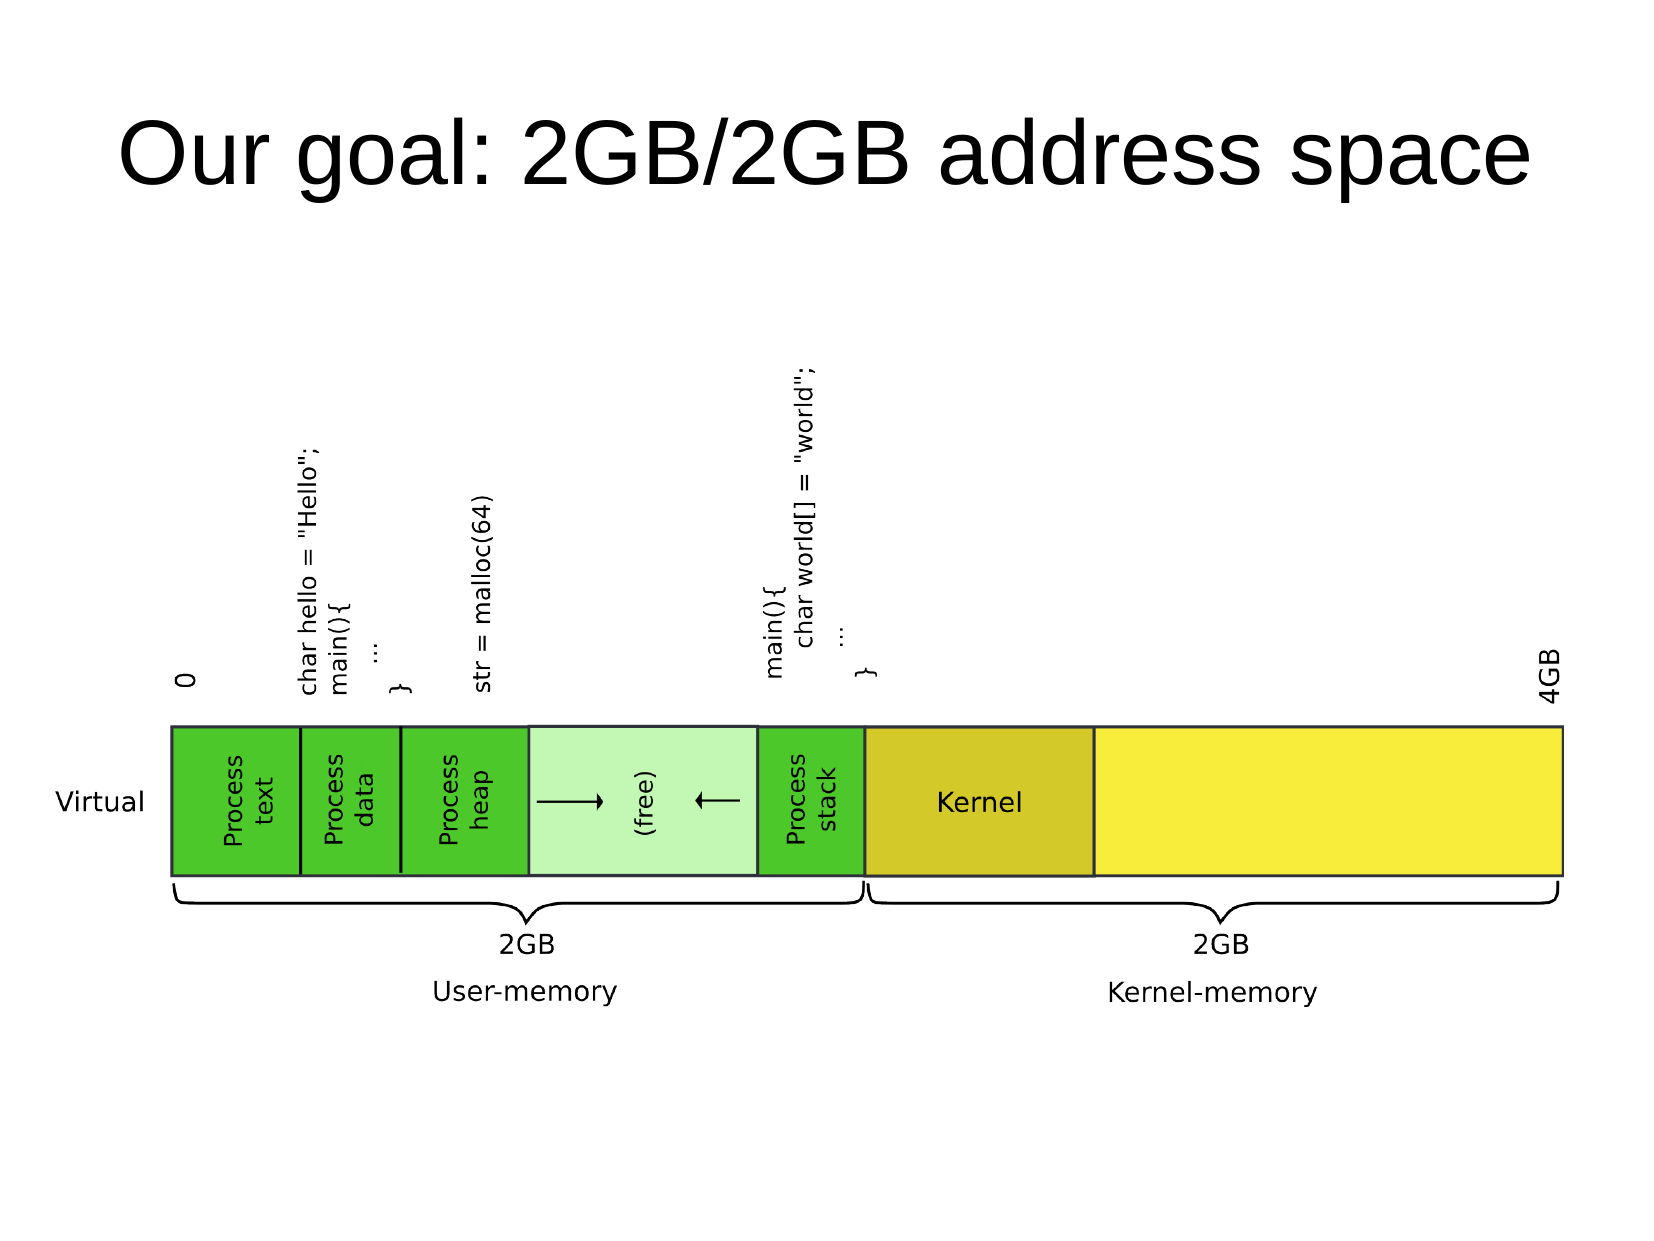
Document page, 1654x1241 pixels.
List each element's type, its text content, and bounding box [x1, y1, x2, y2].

title Our goal: 2GB/2GB address space [82, 49, 1571, 257]
picture [55, 369, 1564, 1007]
